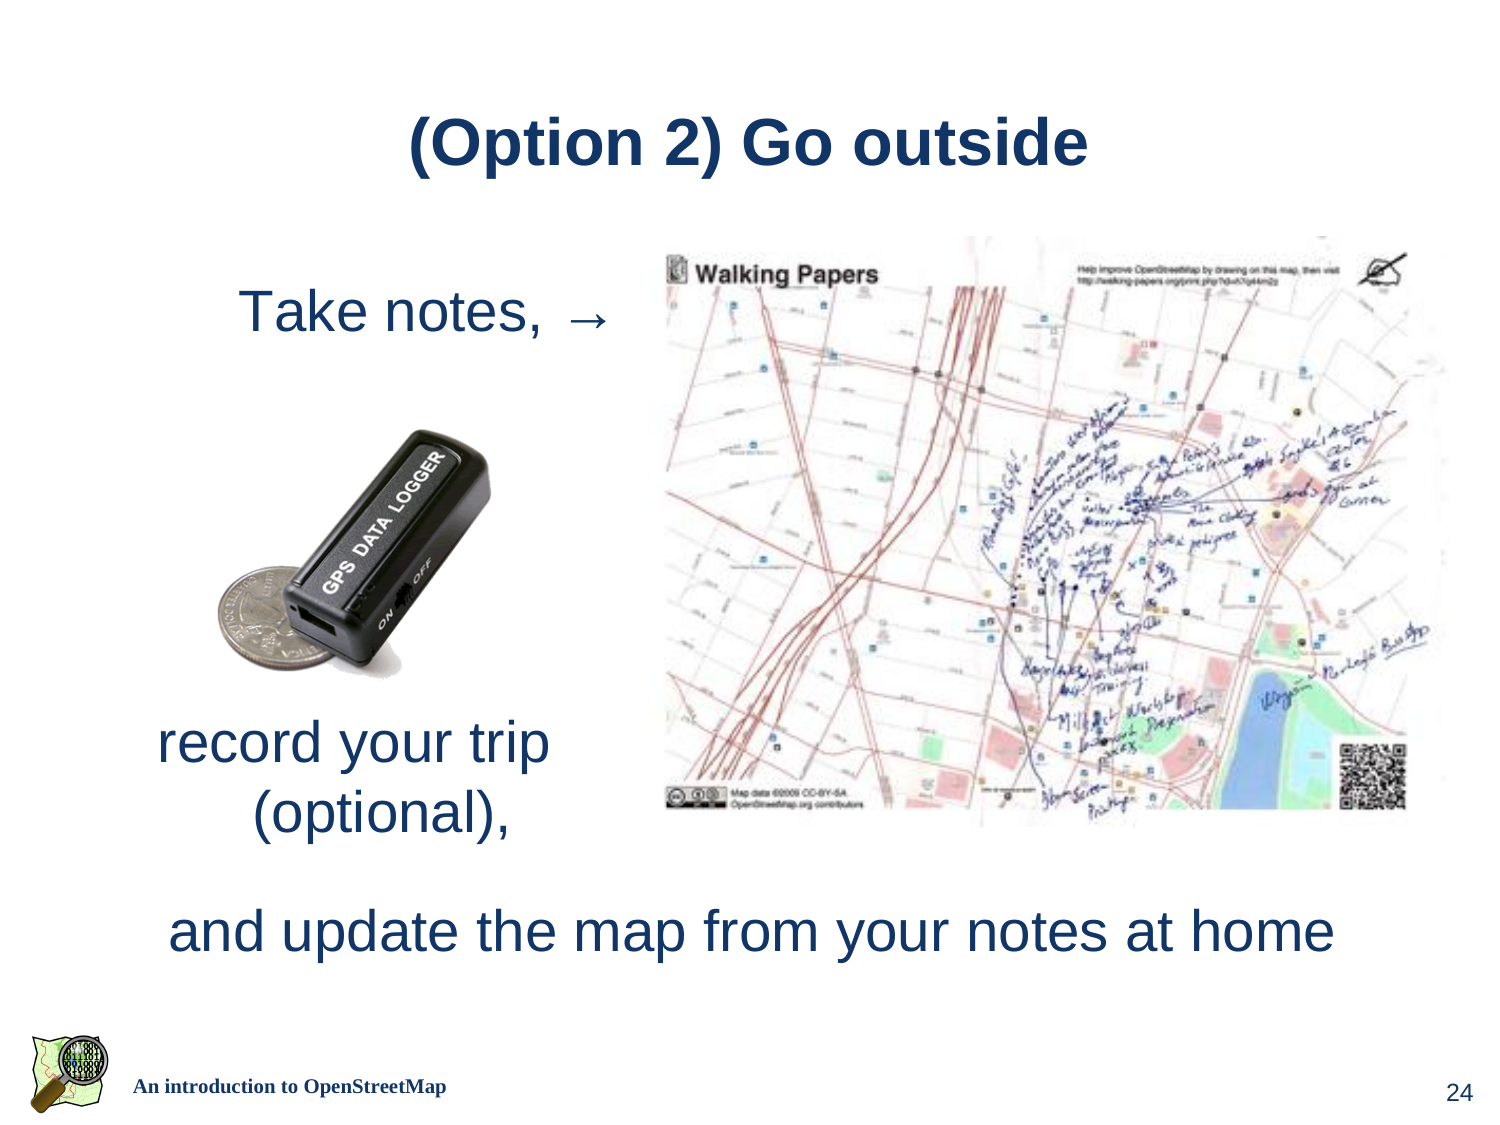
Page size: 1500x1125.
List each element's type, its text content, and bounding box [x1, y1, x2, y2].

list and update the map from your notes at home [59, 885, 1447, 1034]
picture [29, 1033, 110, 1114]
picture [648, 236, 1450, 827]
list record your trip (optional), [88, 696, 621, 857]
list Take notes, → [118, 265, 650, 355]
picture [177, 413, 532, 696]
title (Option 2) Go outside [74, 37, 1425, 240]
